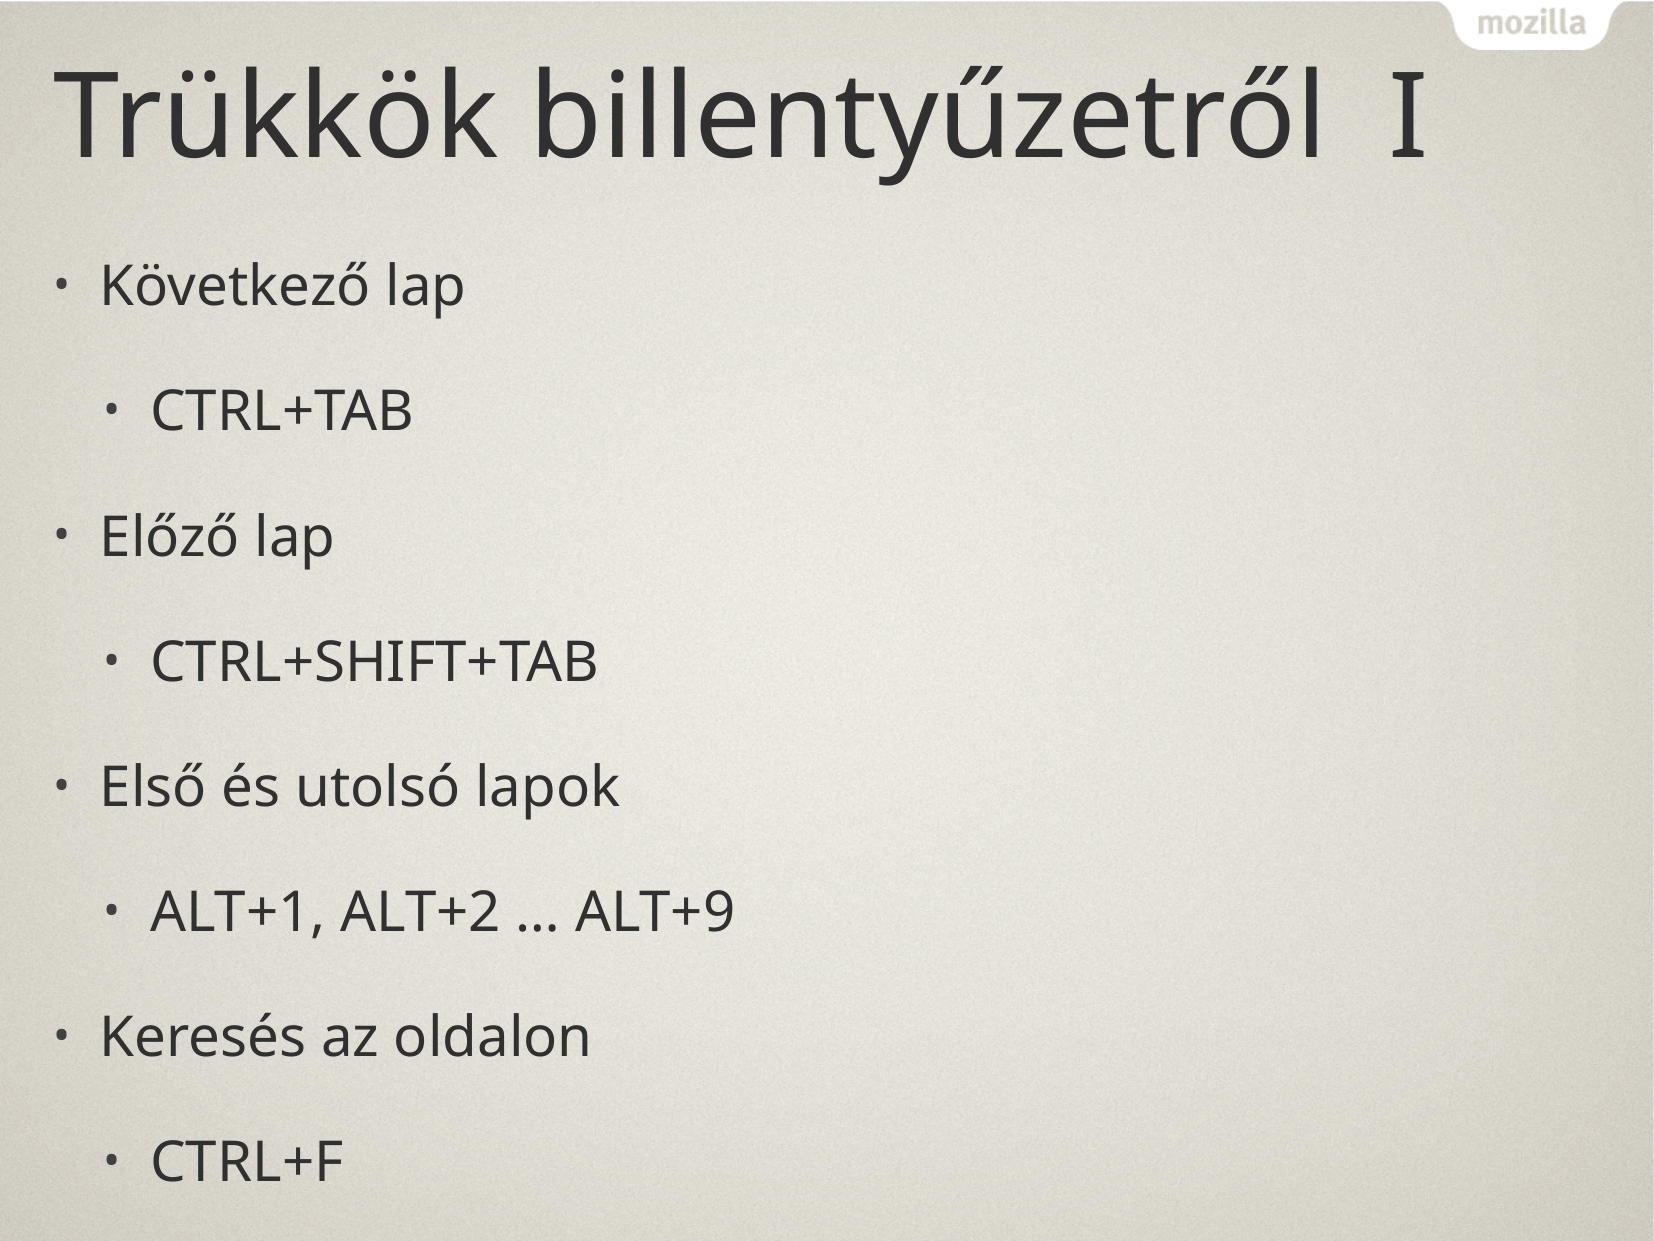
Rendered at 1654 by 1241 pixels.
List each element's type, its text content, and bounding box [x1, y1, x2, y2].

list Következő lap CTRL+TAB Előző lap CTRL+SHIFT+TAB Első és utolsó lapok ALT+1, ALT+2 … ALT+9 Keresés az oldalon CTRL+F [45, 237, 1619, 1205]
picture [0, 0, 1654, 1241]
title Trükkök billentyűzetről I [45, 0, 1609, 237]
